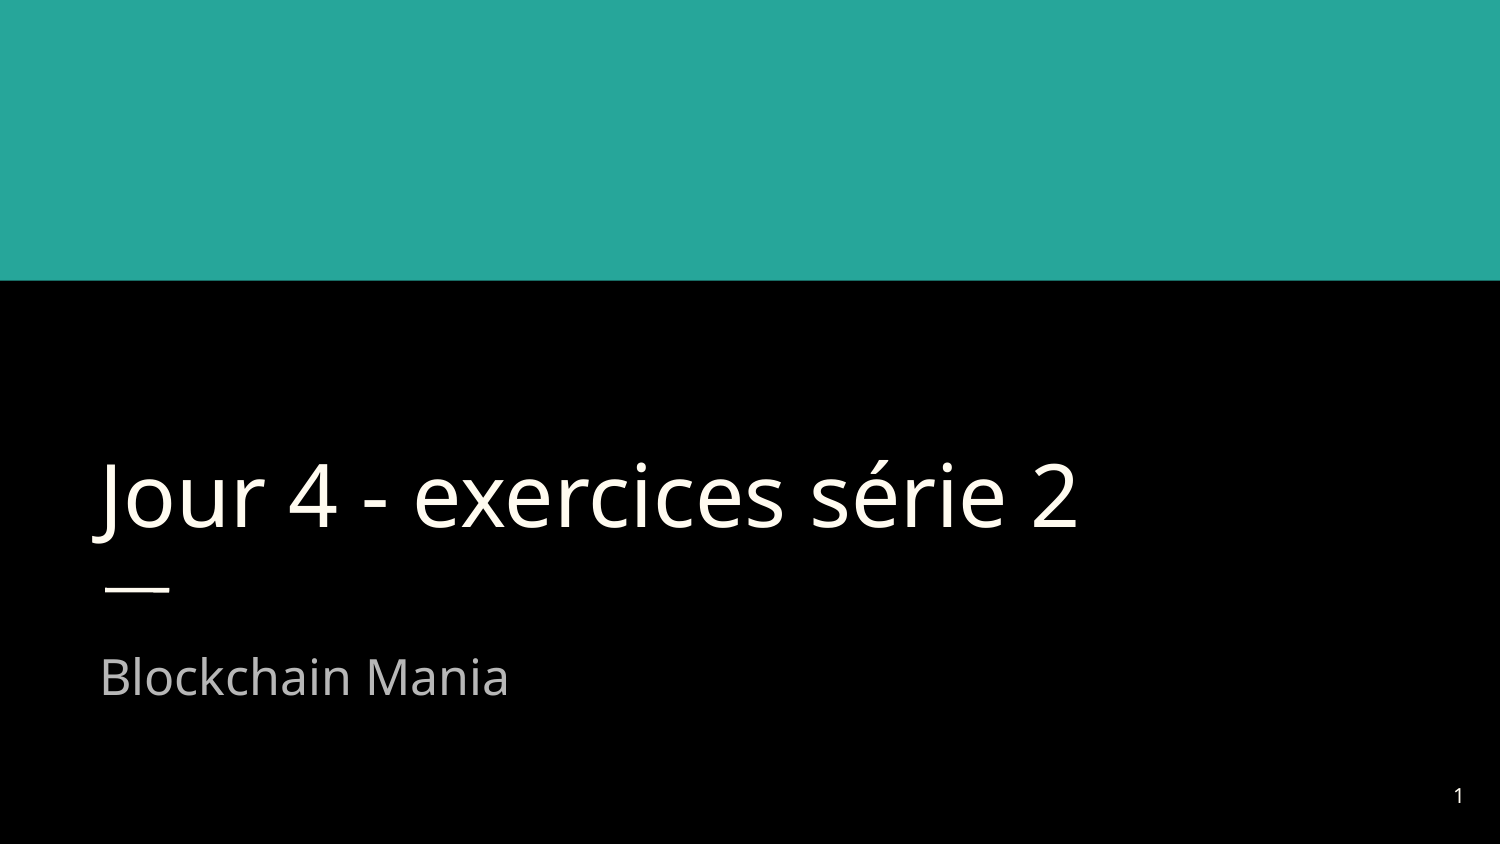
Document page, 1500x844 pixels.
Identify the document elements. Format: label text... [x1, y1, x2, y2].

title Jour 4 - exercices série 2 [84, 310, 1416, 561]
slide_number <number> [1389, 764, 1480, 830]
subtitle Blockchain Mania [84, 630, 1416, 760]
